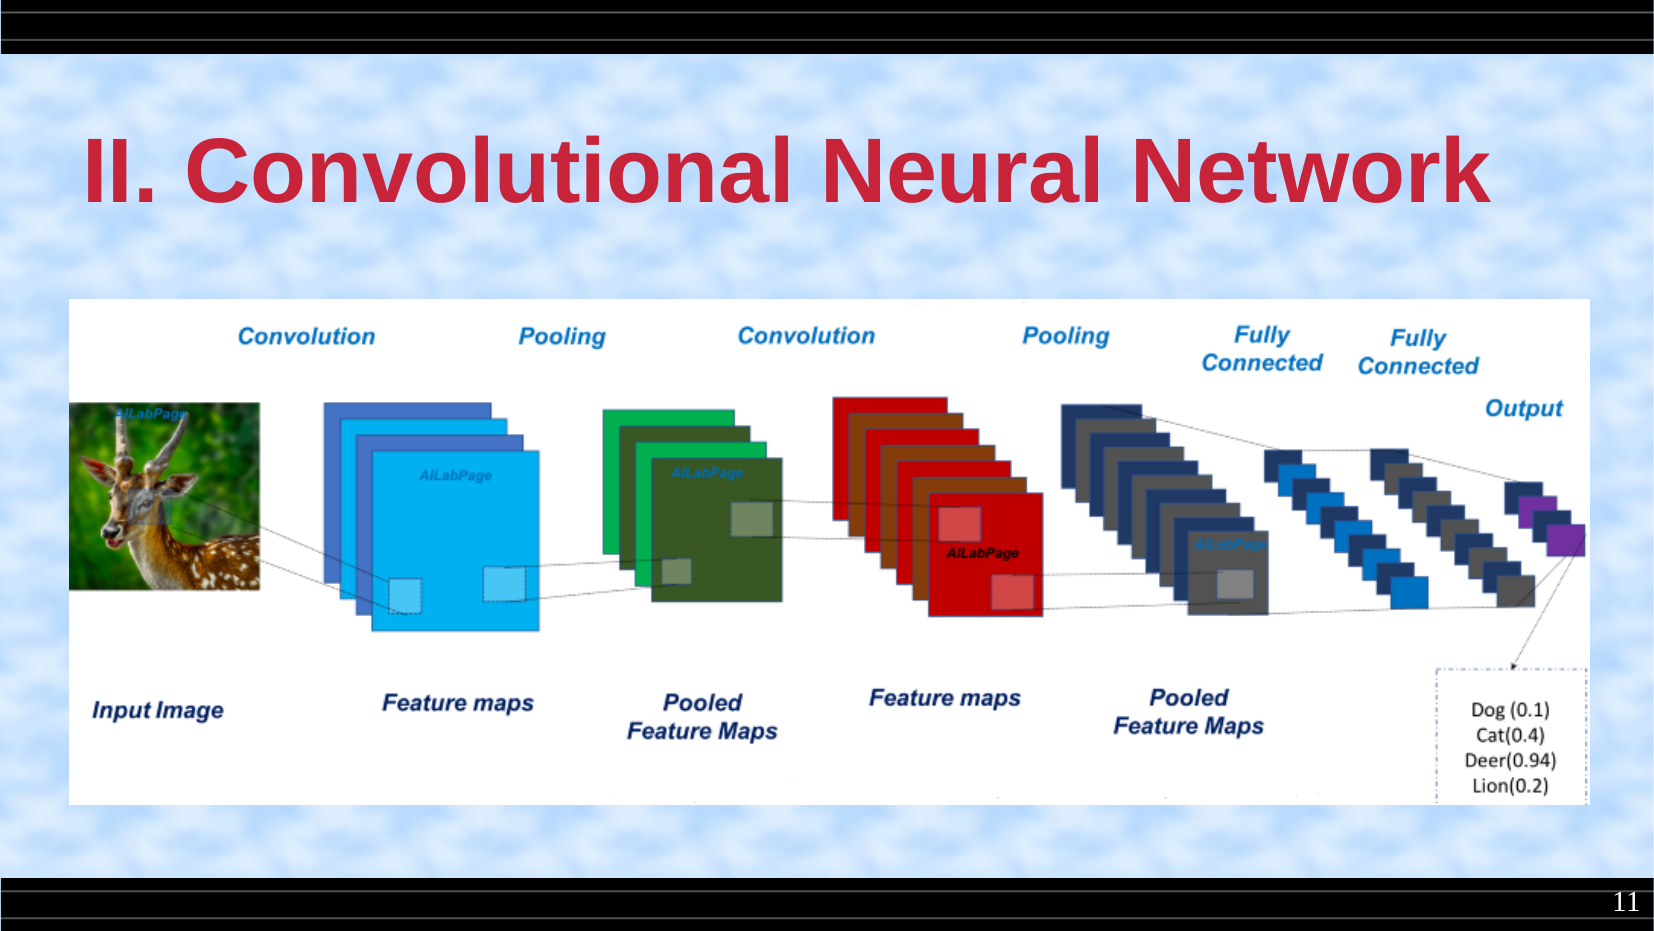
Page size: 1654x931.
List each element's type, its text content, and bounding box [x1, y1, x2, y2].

picture [0, 0, 1654, 931]
title II. Convolutional Neural Network [82, 92, 1571, 248]
